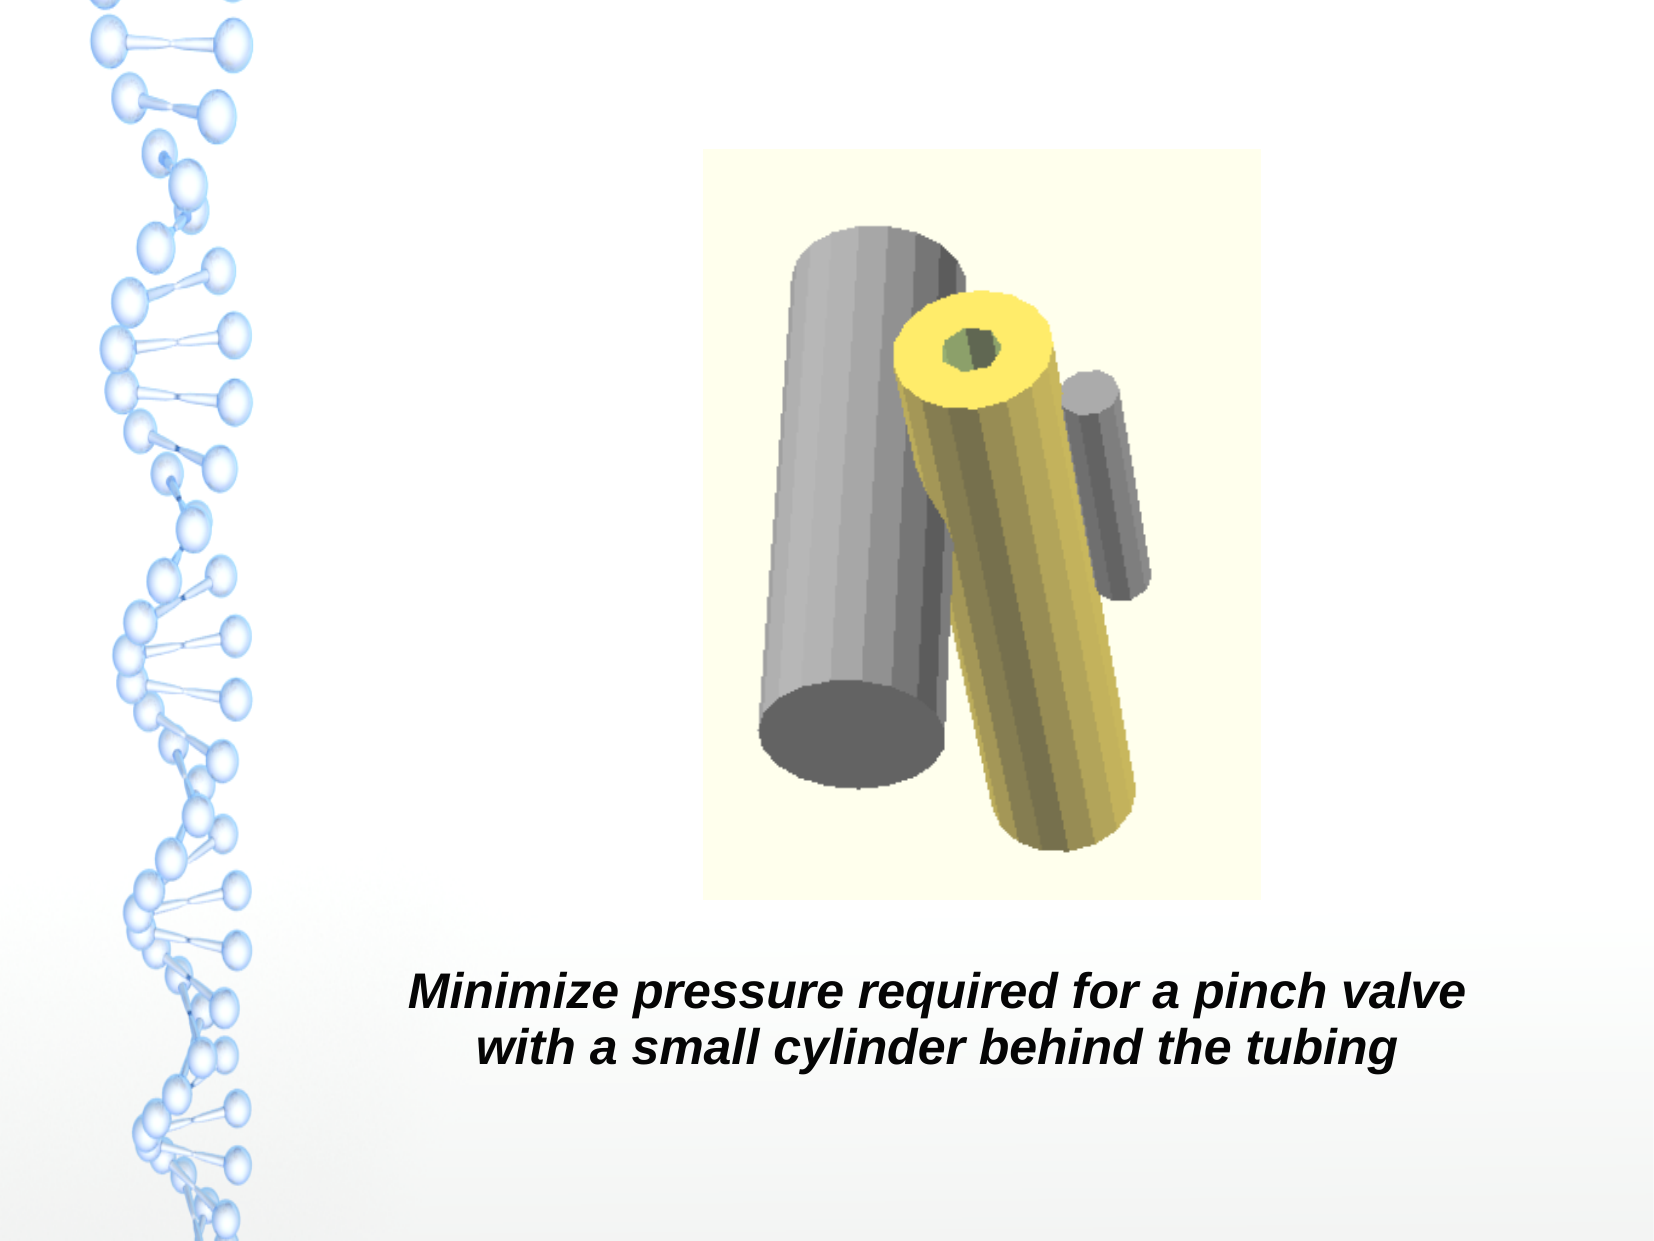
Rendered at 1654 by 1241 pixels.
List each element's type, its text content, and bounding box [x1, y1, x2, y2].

text_box Minimize pressure required for a pinch valve with a small cylinder behind the tubing [389, 900, 1486, 1141]
picture [0, 0, 1654, 1241]
